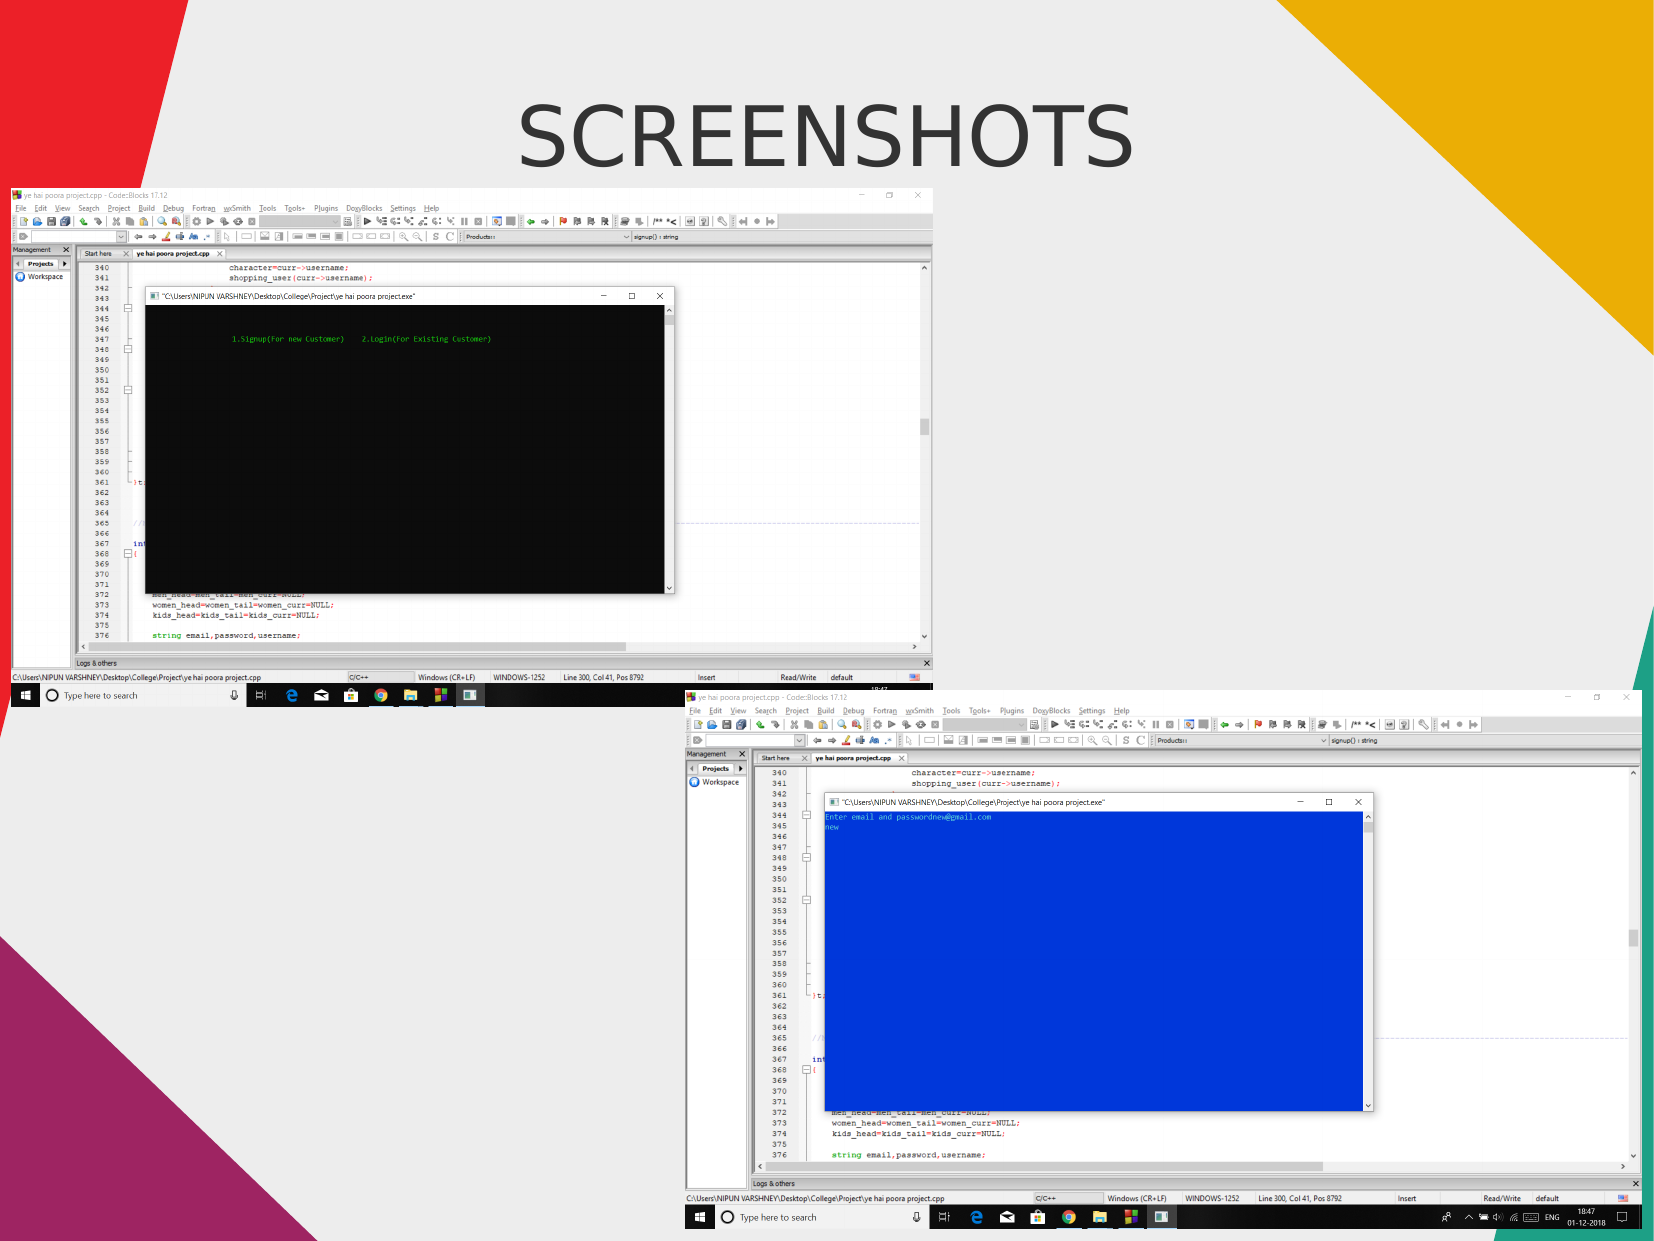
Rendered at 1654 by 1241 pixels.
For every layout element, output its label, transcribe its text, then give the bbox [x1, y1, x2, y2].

title SCREENSHOTS [114, 39, 1539, 237]
picture [11, 188, 1642, 1229]
